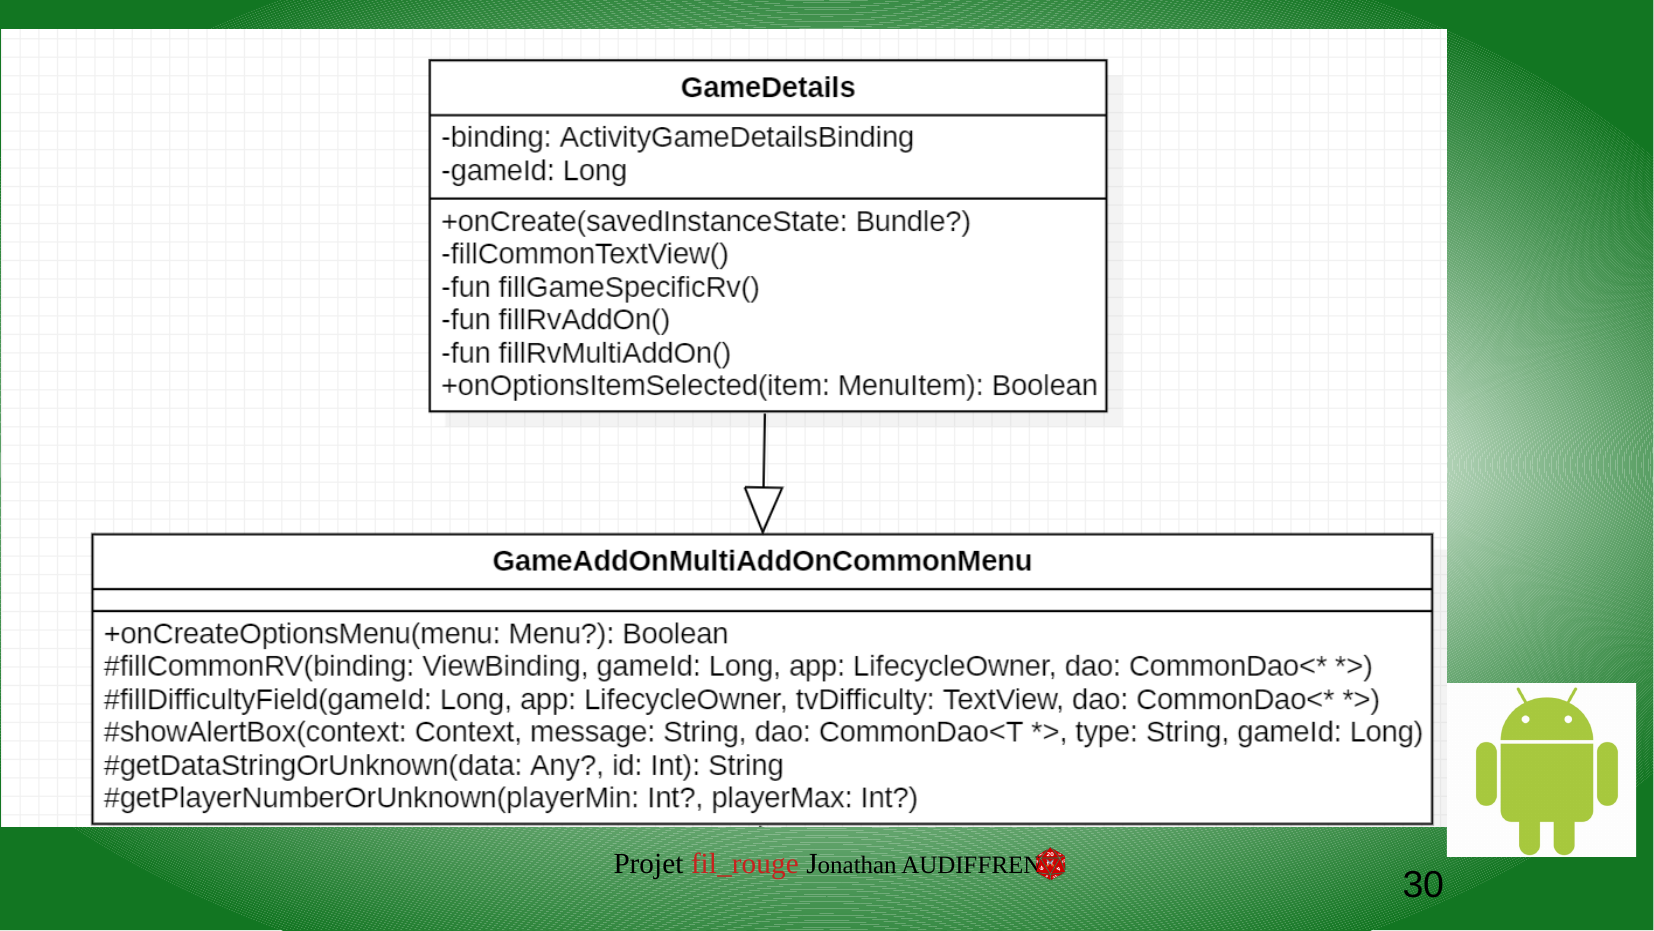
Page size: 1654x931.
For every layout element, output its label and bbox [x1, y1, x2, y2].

picture [1, 29, 1637, 857]
picture [1033, 847, 1067, 881]
